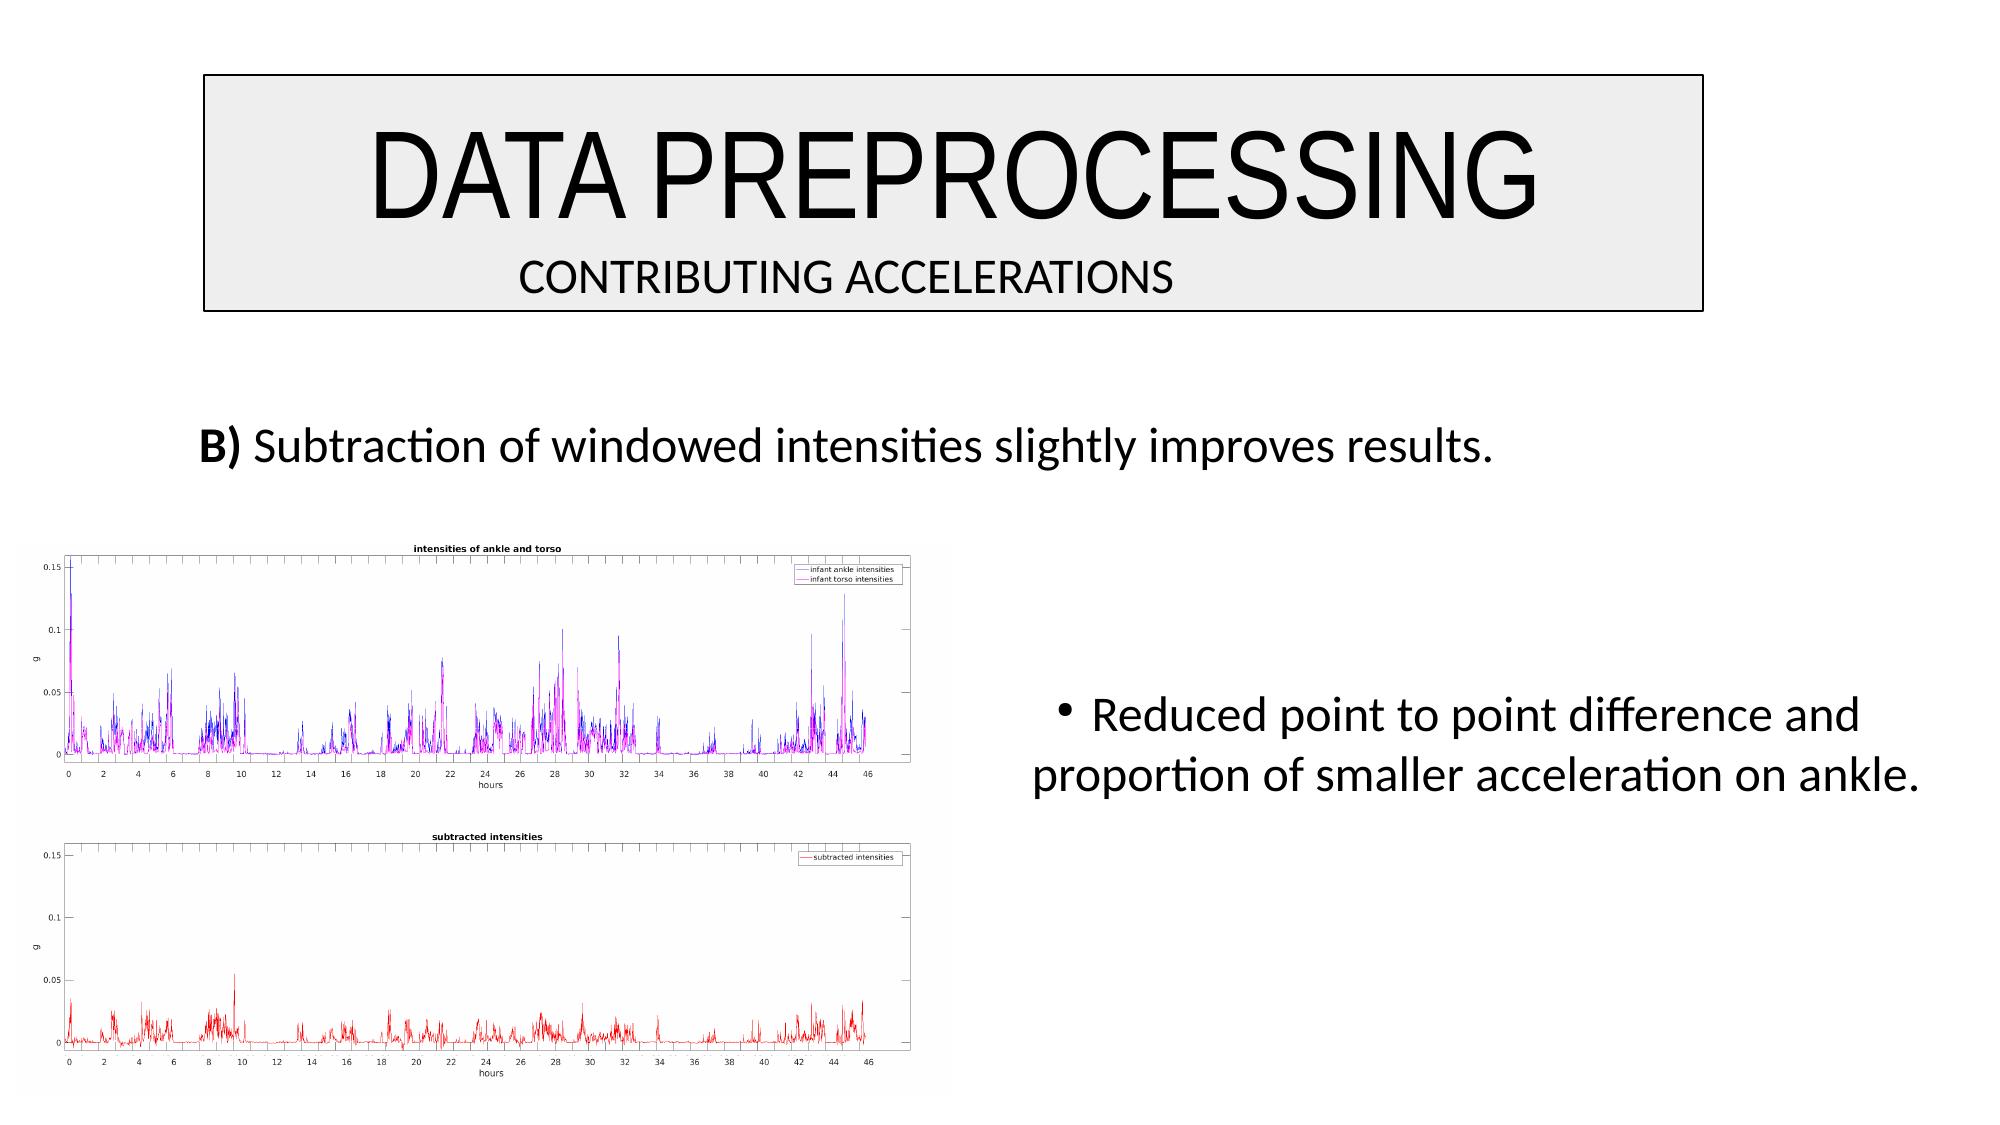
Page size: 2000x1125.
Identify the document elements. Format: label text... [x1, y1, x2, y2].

text_box DATA PREPROCESSING CONTRIBUTING ACCELERATIONS [203, 75, 1704, 311]
list B) Subtraction of windowed intensities slightly improves results. Reduced point to point difference and proportion of smaller acceleration on ankle. [0, 412, 1966, 1066]
picture [11, 1066, 952, 1096]
